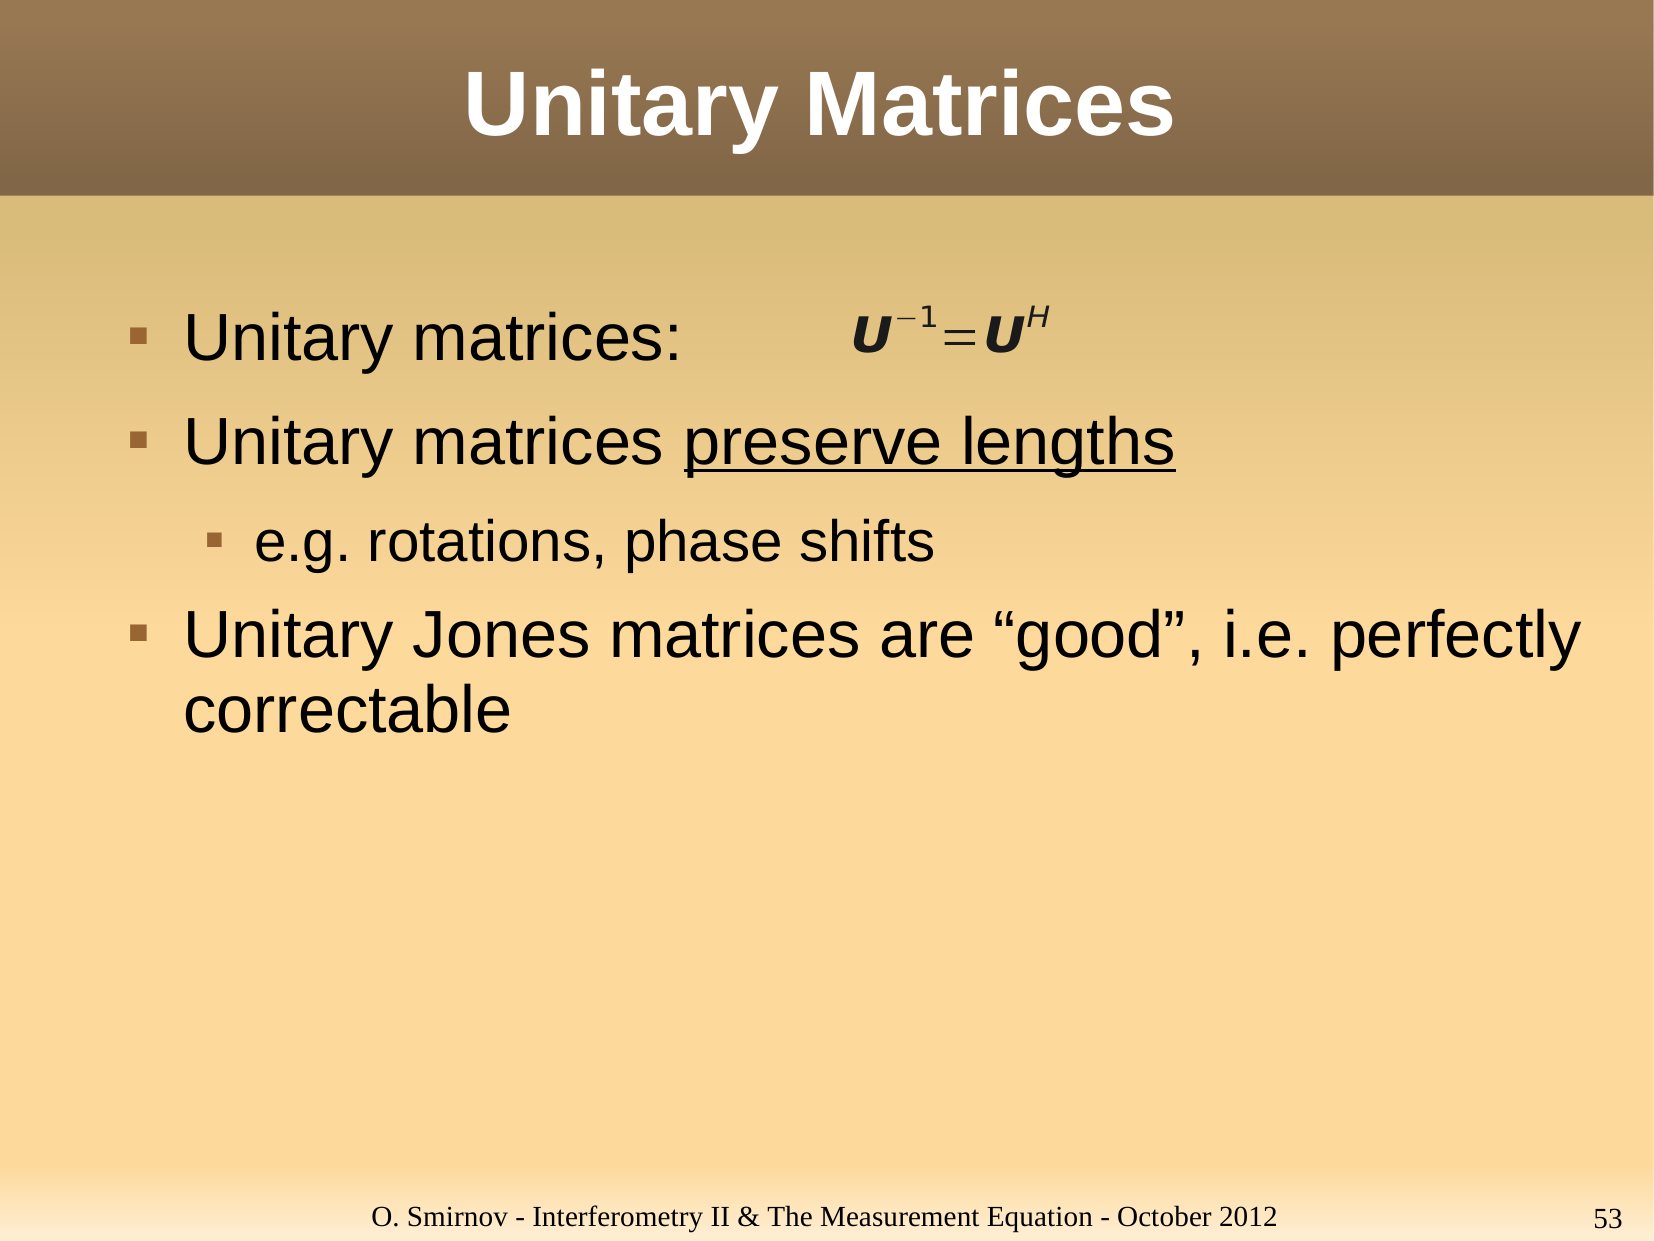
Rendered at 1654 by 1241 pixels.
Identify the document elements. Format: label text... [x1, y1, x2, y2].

picture [0, 0, 1654, 1241]
title Unitary Matrices [76, 0, 1565, 208]
list Unitary matrices: Unitary matrices preserve lengths e.g. rotations, phase shifts Unitary Jones matrices are “good”, i.e. perfectly correctable [112, 300, 1601, 1119]
chart [844, 300, 1059, 364]
